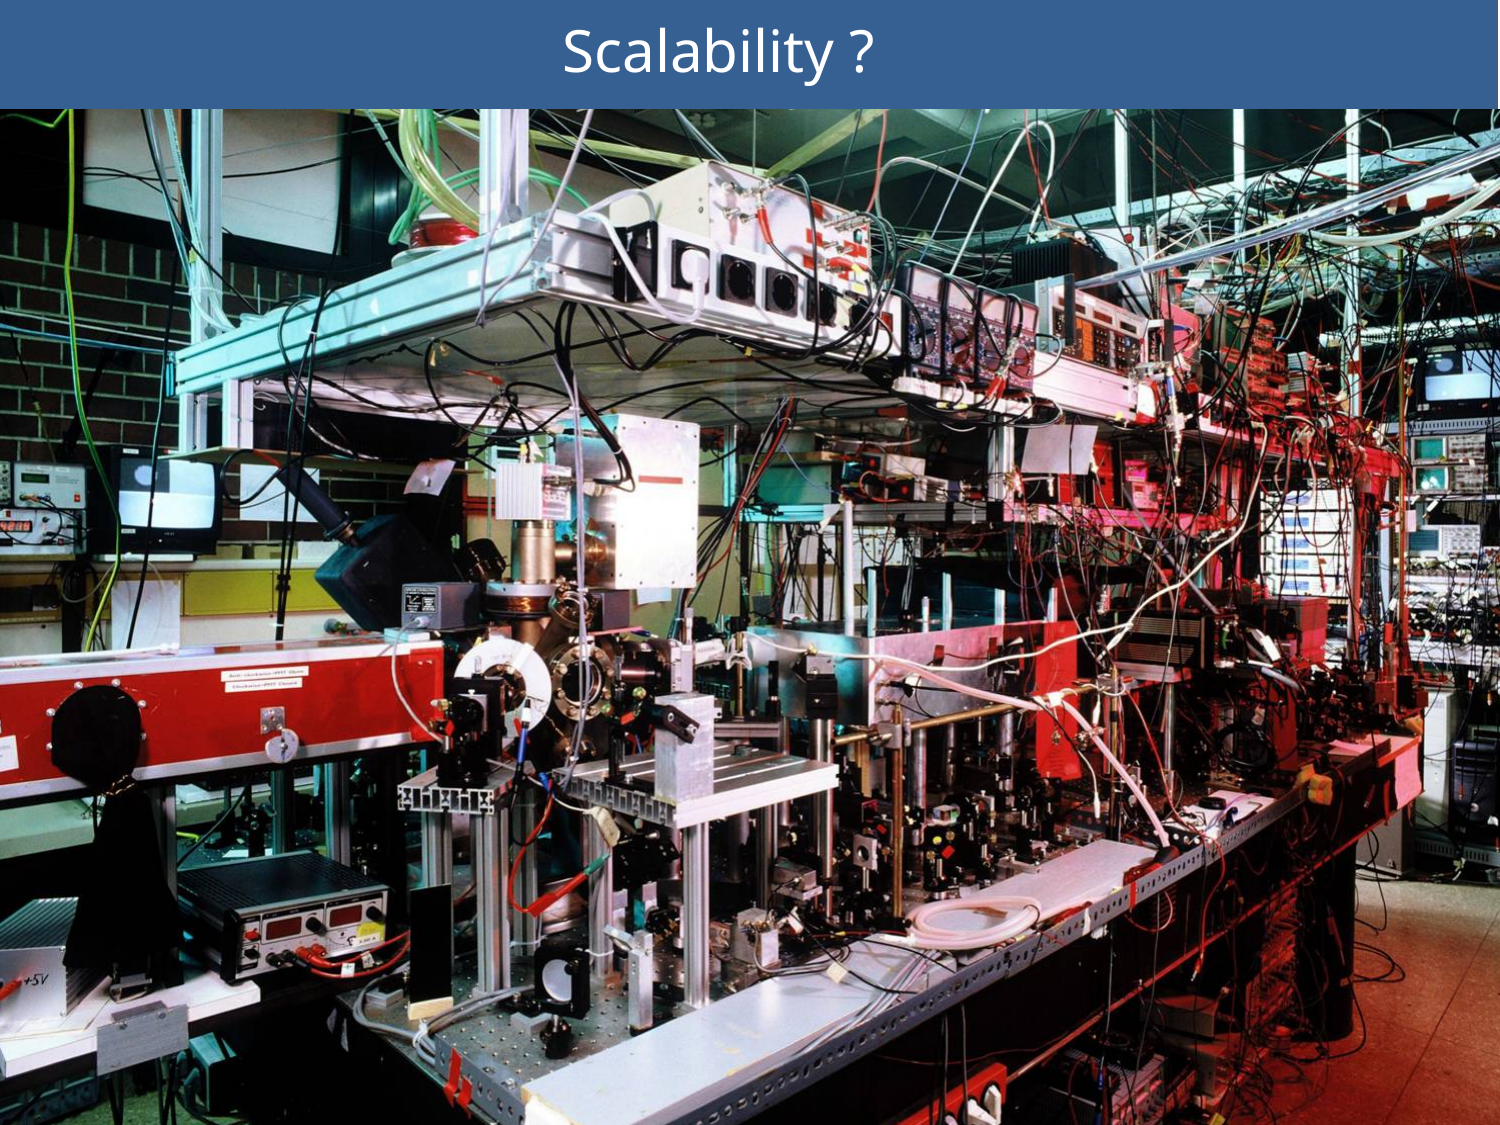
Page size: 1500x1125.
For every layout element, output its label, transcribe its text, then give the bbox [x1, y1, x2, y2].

list Scalability ? [156, 12, 1282, 111]
picture [0, 109, 1500, 1125]
